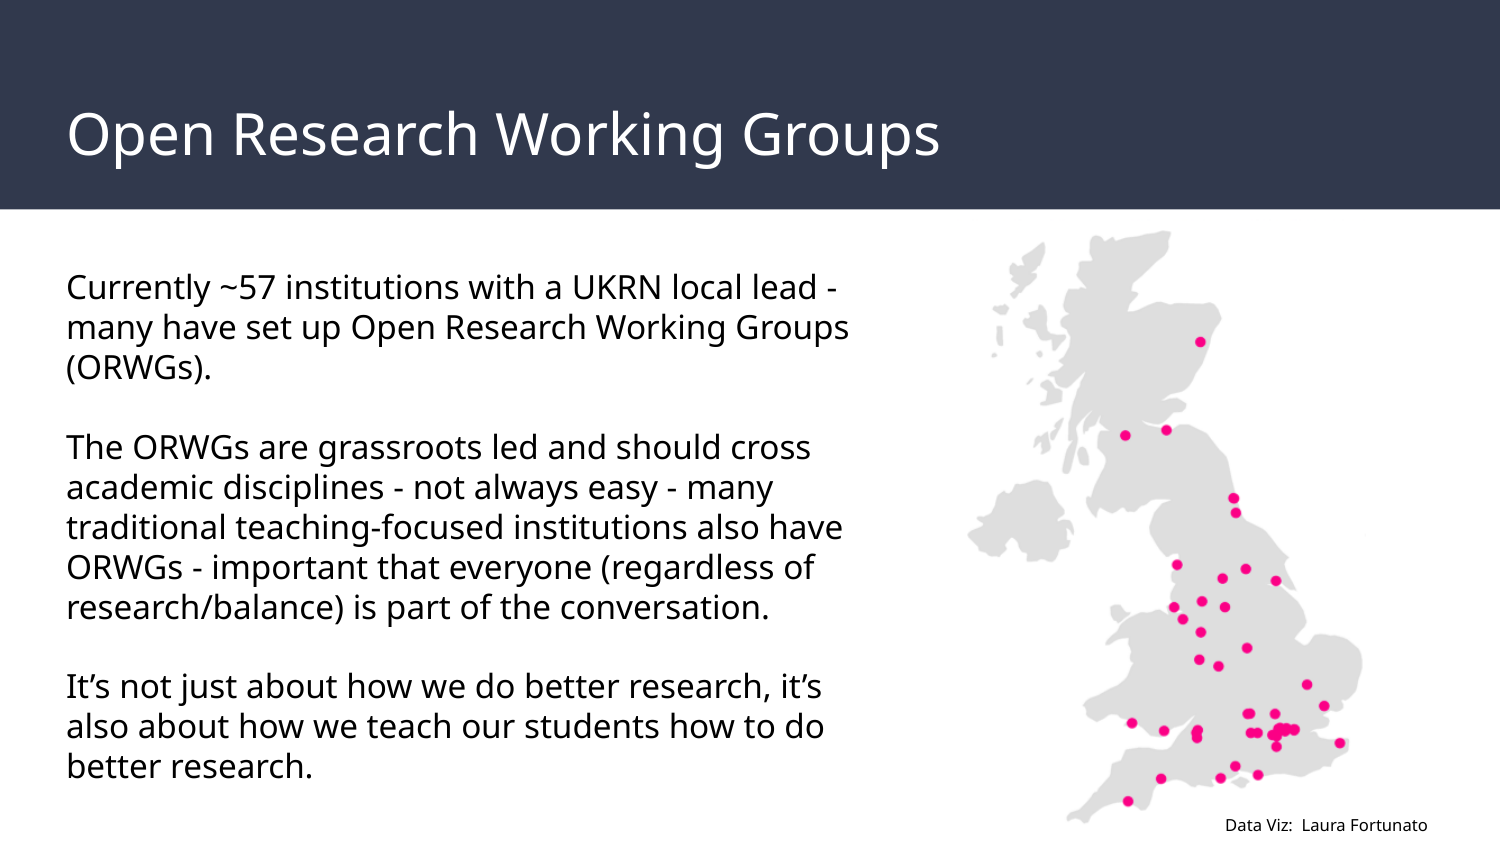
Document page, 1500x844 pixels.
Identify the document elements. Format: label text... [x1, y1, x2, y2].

text_box Data Viz: Laura Fortunato [1210, 799, 1458, 844]
title Open Research Working Groups [51, 82, 1449, 185]
picture [956, 219, 1366, 830]
text_box Currently ~57 institutions with a UKRN local lead - many have set up Open Research Working Groups (ORWGs). The ORWGs are grassroots led and should cross academic disciplines - not always easy - many traditional teaching-focused institutions also have ORWGs - important that everyone (regardless of research/balance) is part of the conversation. It’s not just about how we do better research, it’s also about how we teach our students how to do better research. [51, 251, 909, 800]
